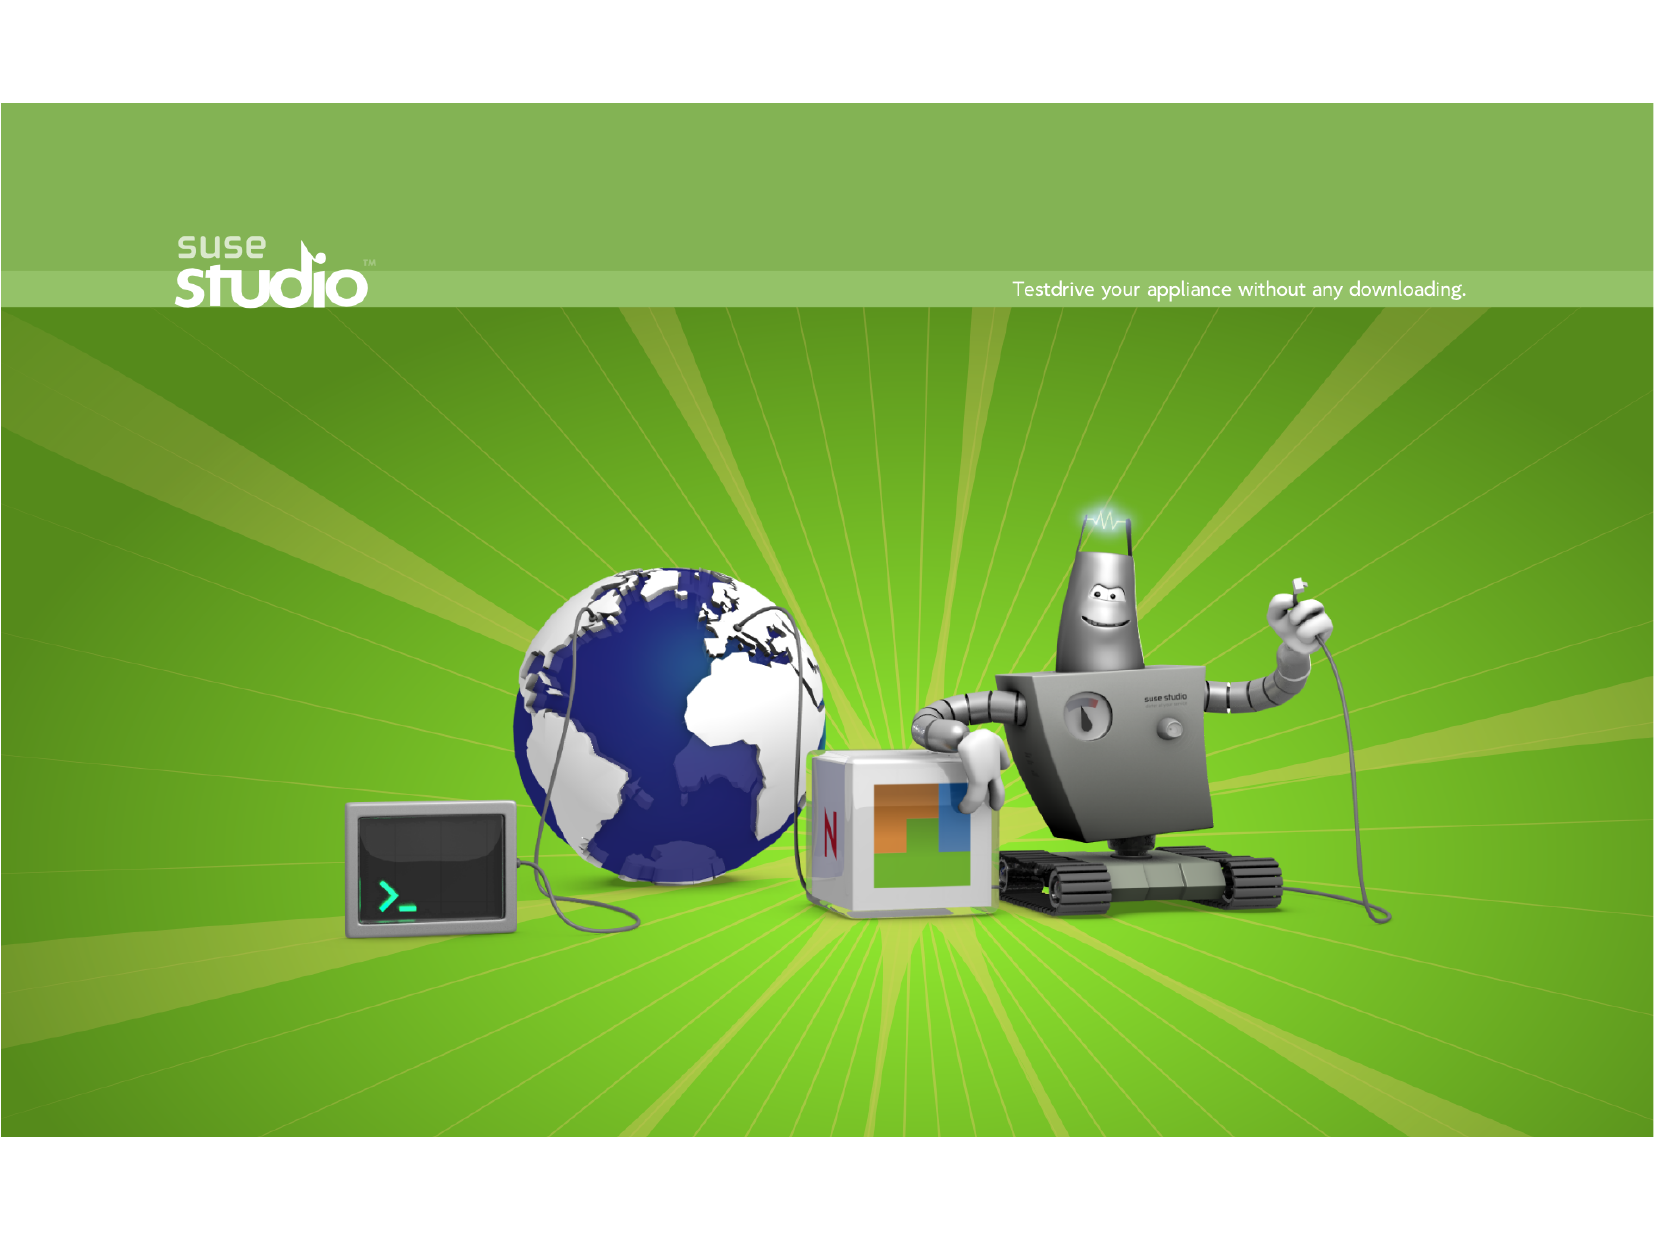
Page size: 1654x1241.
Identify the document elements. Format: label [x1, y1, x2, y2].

picture [1, 103, 1654, 1137]
